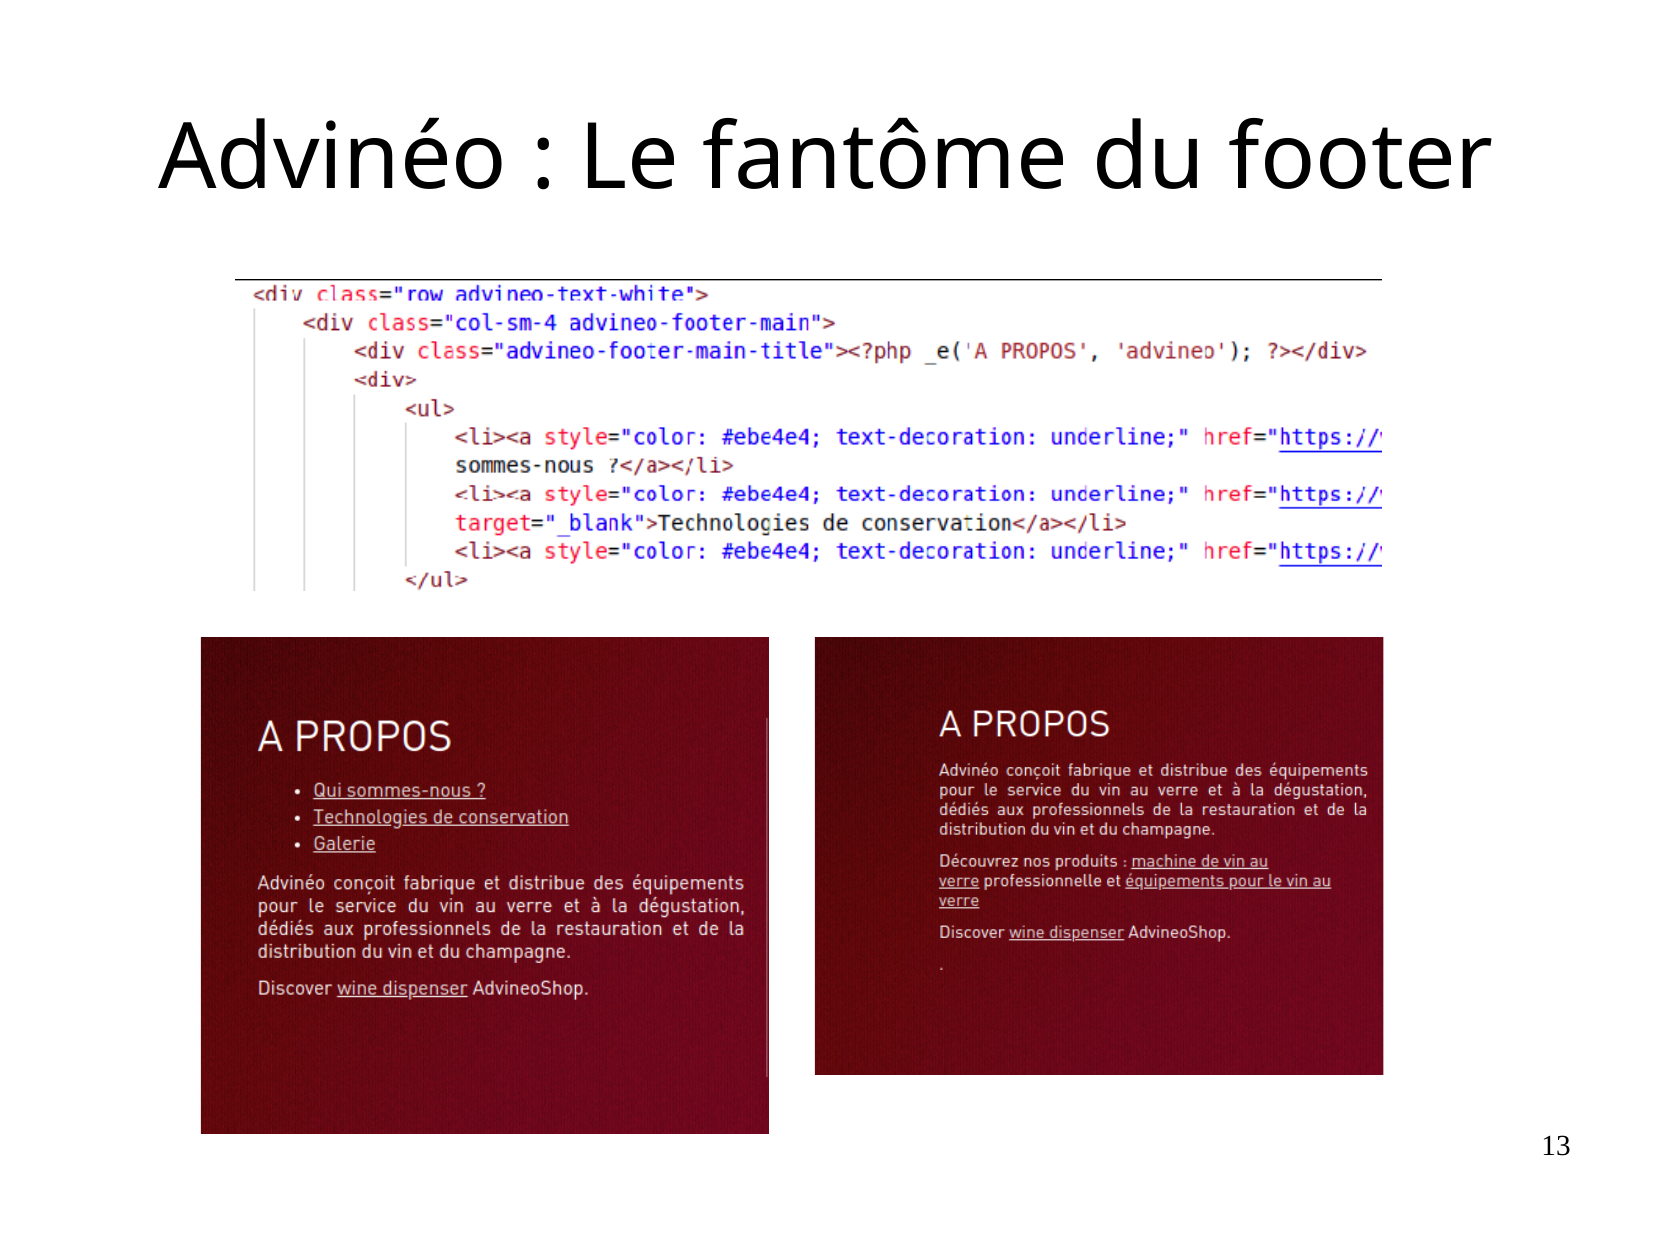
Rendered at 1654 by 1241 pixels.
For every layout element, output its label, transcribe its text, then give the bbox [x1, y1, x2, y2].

title Advinéo : Le fantôme du footer [82, 49, 1571, 257]
picture [814, 637, 1384, 1075]
picture [200, 637, 769, 1134]
picture [235, 279, 1382, 591]
